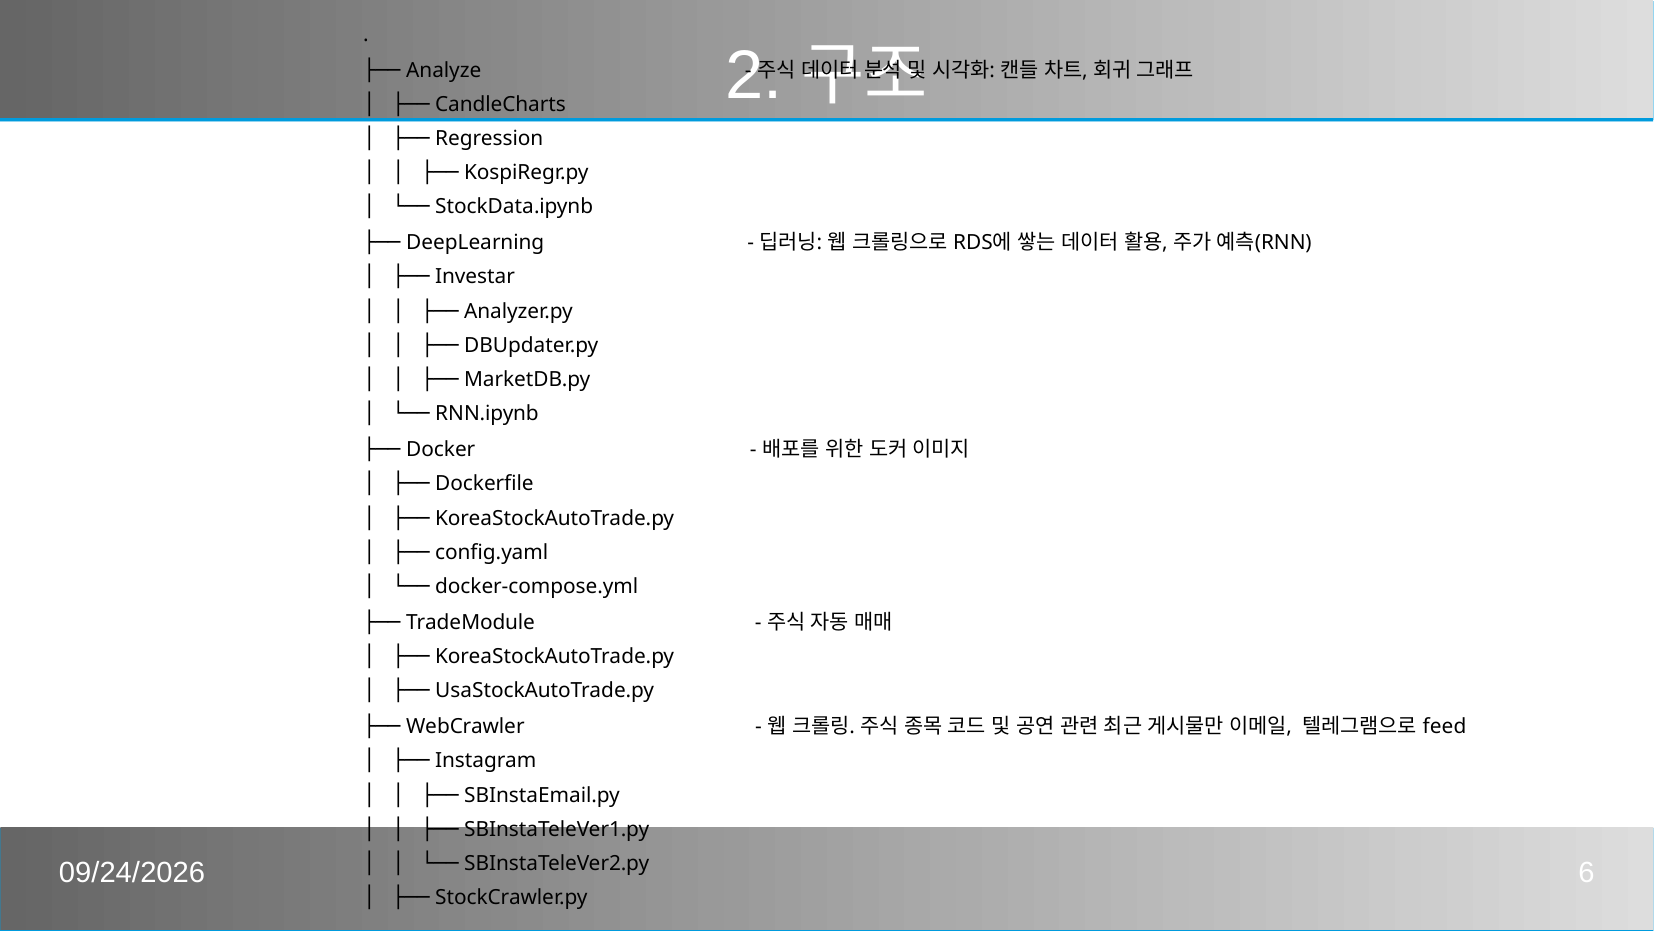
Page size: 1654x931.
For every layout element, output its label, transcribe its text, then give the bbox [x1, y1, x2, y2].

title 2. 구조 [58, 28, 1595, 109]
text_box . ├── Analyze - 주식 데이터 분석 및 시각화: 캔들 차트, 회귀 그래프 │ ├── CandleCharts │ ├── Regression │ │ ├── KospiRegr.py │ └── StockData.ipynb ├── DeepLearning - 딥러닝: 웹 크롤링으로 RDS에 쌓는 데이터 활용, 주가 예측(RNN) │ ├── Investar │ │ ├── Analyzer.py │ │ ├── DBUpdater.py │ │ ├── MarketDB.py │ └── RNN.ipynb ├── Docker - 배포를 위한 도커 이미지 │ ├── Dockerfile │ ├── KoreaStockAutoTrade.py │ ├── config.yaml │ └── docker-compose.yml ├── TradeModule - 주식 자동 매매 │ ├── KoreaStockAutoTrade.py │ ├── UsaStockAutoTrade.py ├── WebCrawler - 웹 크롤링. 주식 종목 코드 및 공연 관련 최근 게시물만 이메일, 텔레그램으로 feed │ ├── Instagram │ │ ├── SBInstaEmail.py │ │ ├── SBInstaTeleVer1.py │ │ └── SBInstaTeleVer2.py │ ├── StockCrawler.py [348, 141, 1589, 851]
